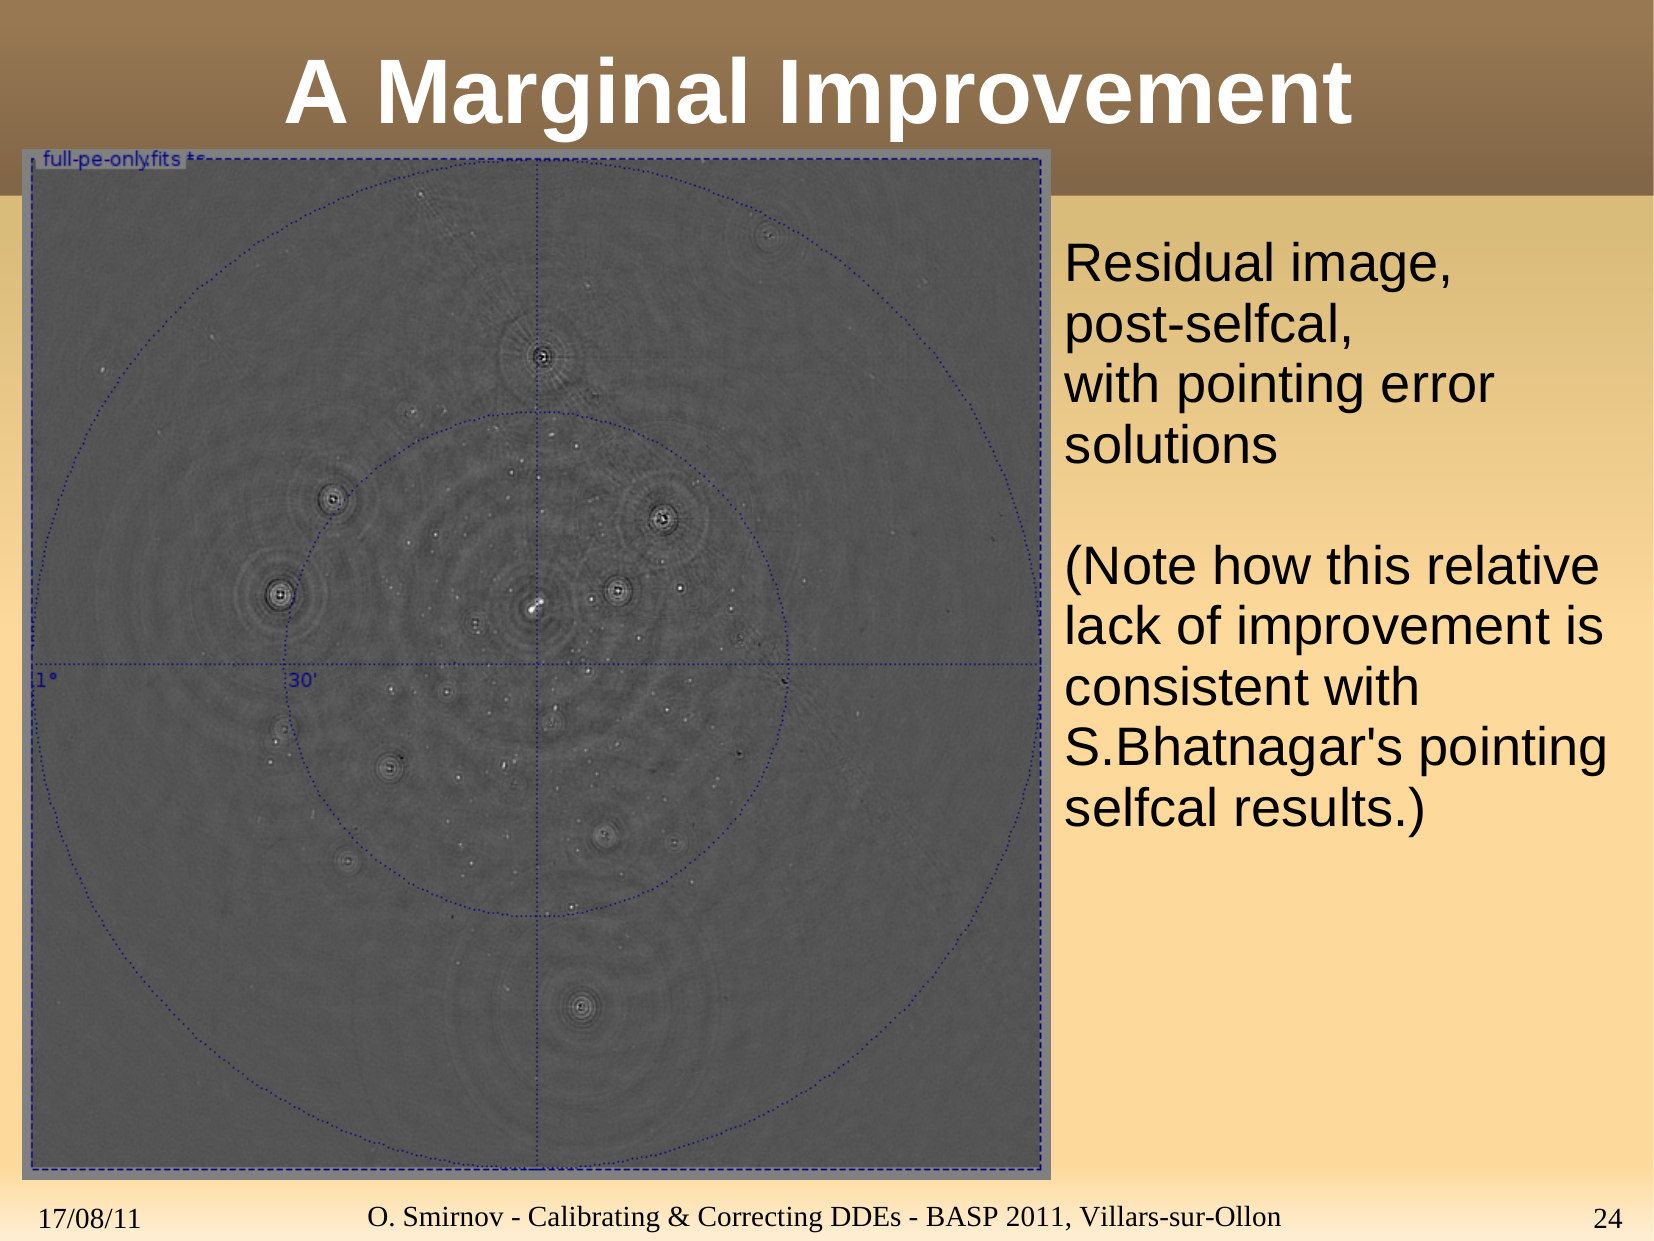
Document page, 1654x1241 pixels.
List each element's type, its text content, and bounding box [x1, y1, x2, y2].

title A Marginal Improvement [75, 0, 1564, 188]
text_box Residual image, post-selfcal, with pointing error solutions (Note how this relative lack of improvement is consistent with S.Bhatnagar's pointing selfcal results.) [1050, 225, 1654, 846]
picture [0, 0, 1654, 1241]
